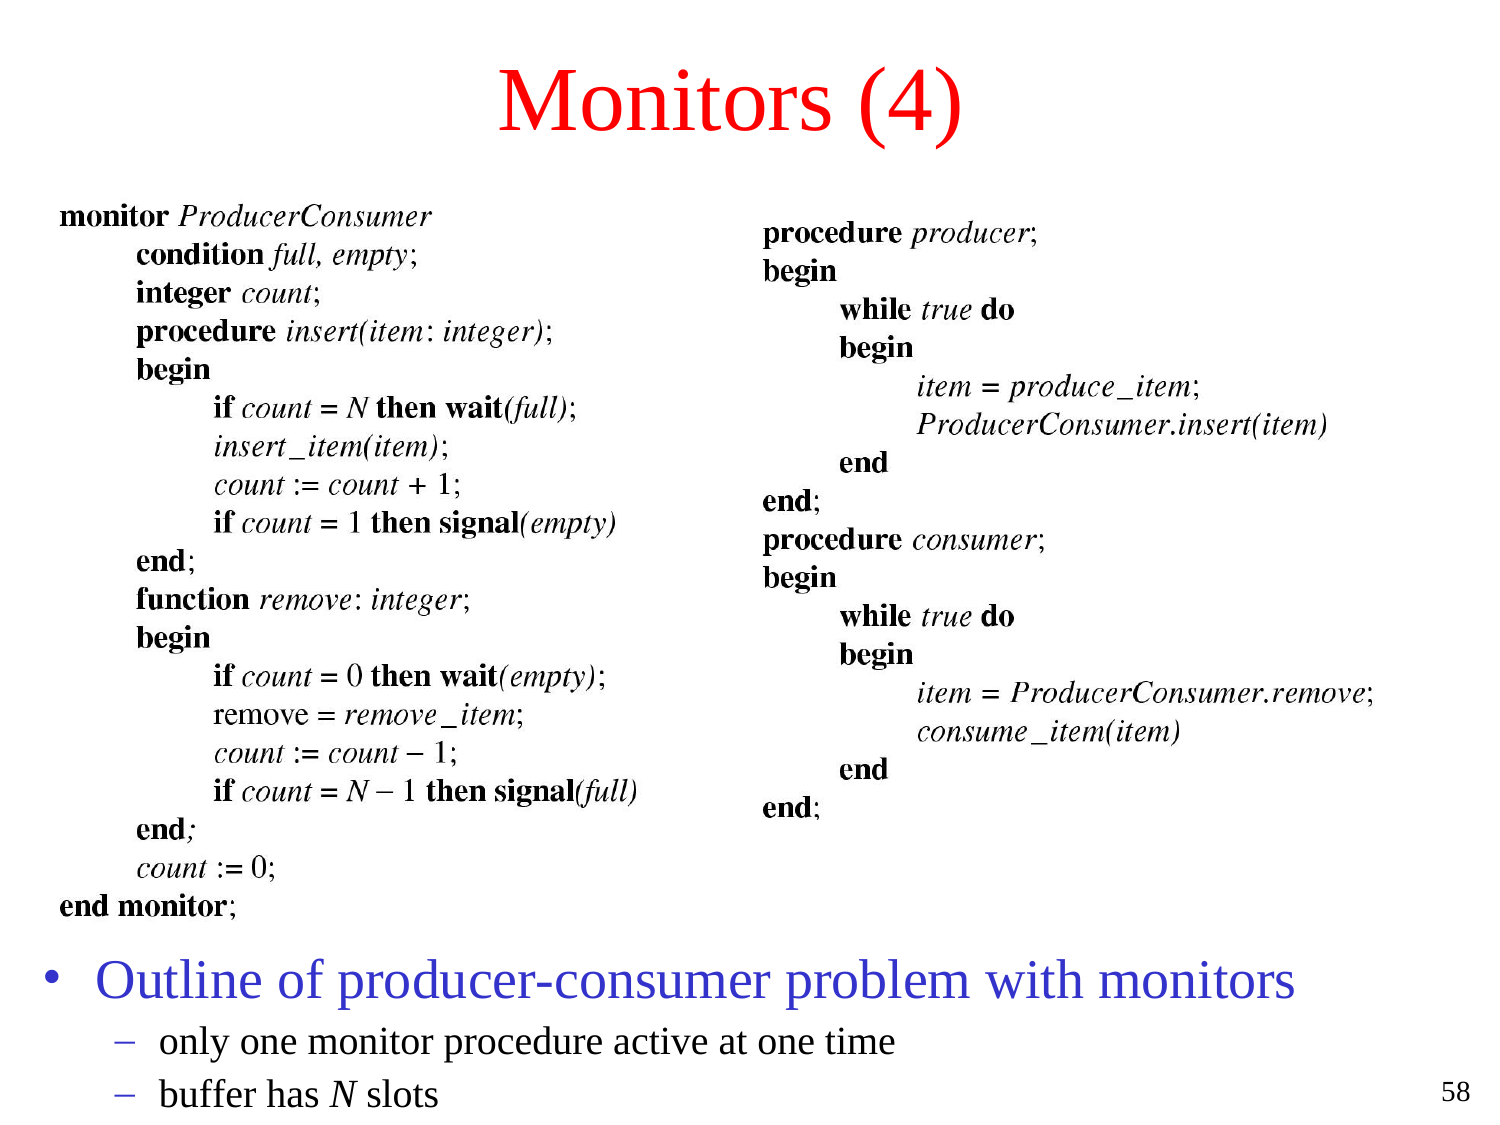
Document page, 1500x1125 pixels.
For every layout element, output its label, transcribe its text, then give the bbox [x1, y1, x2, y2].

picture [59, 161, 672, 945]
text_box Outline of producer-consumer problem with monitors only one monitor procedure active at one time buffer has N slots [28, 942, 1500, 1125]
picture [762, 209, 1375, 820]
text_box Monitors (4) [93, 0, 1369, 188]
